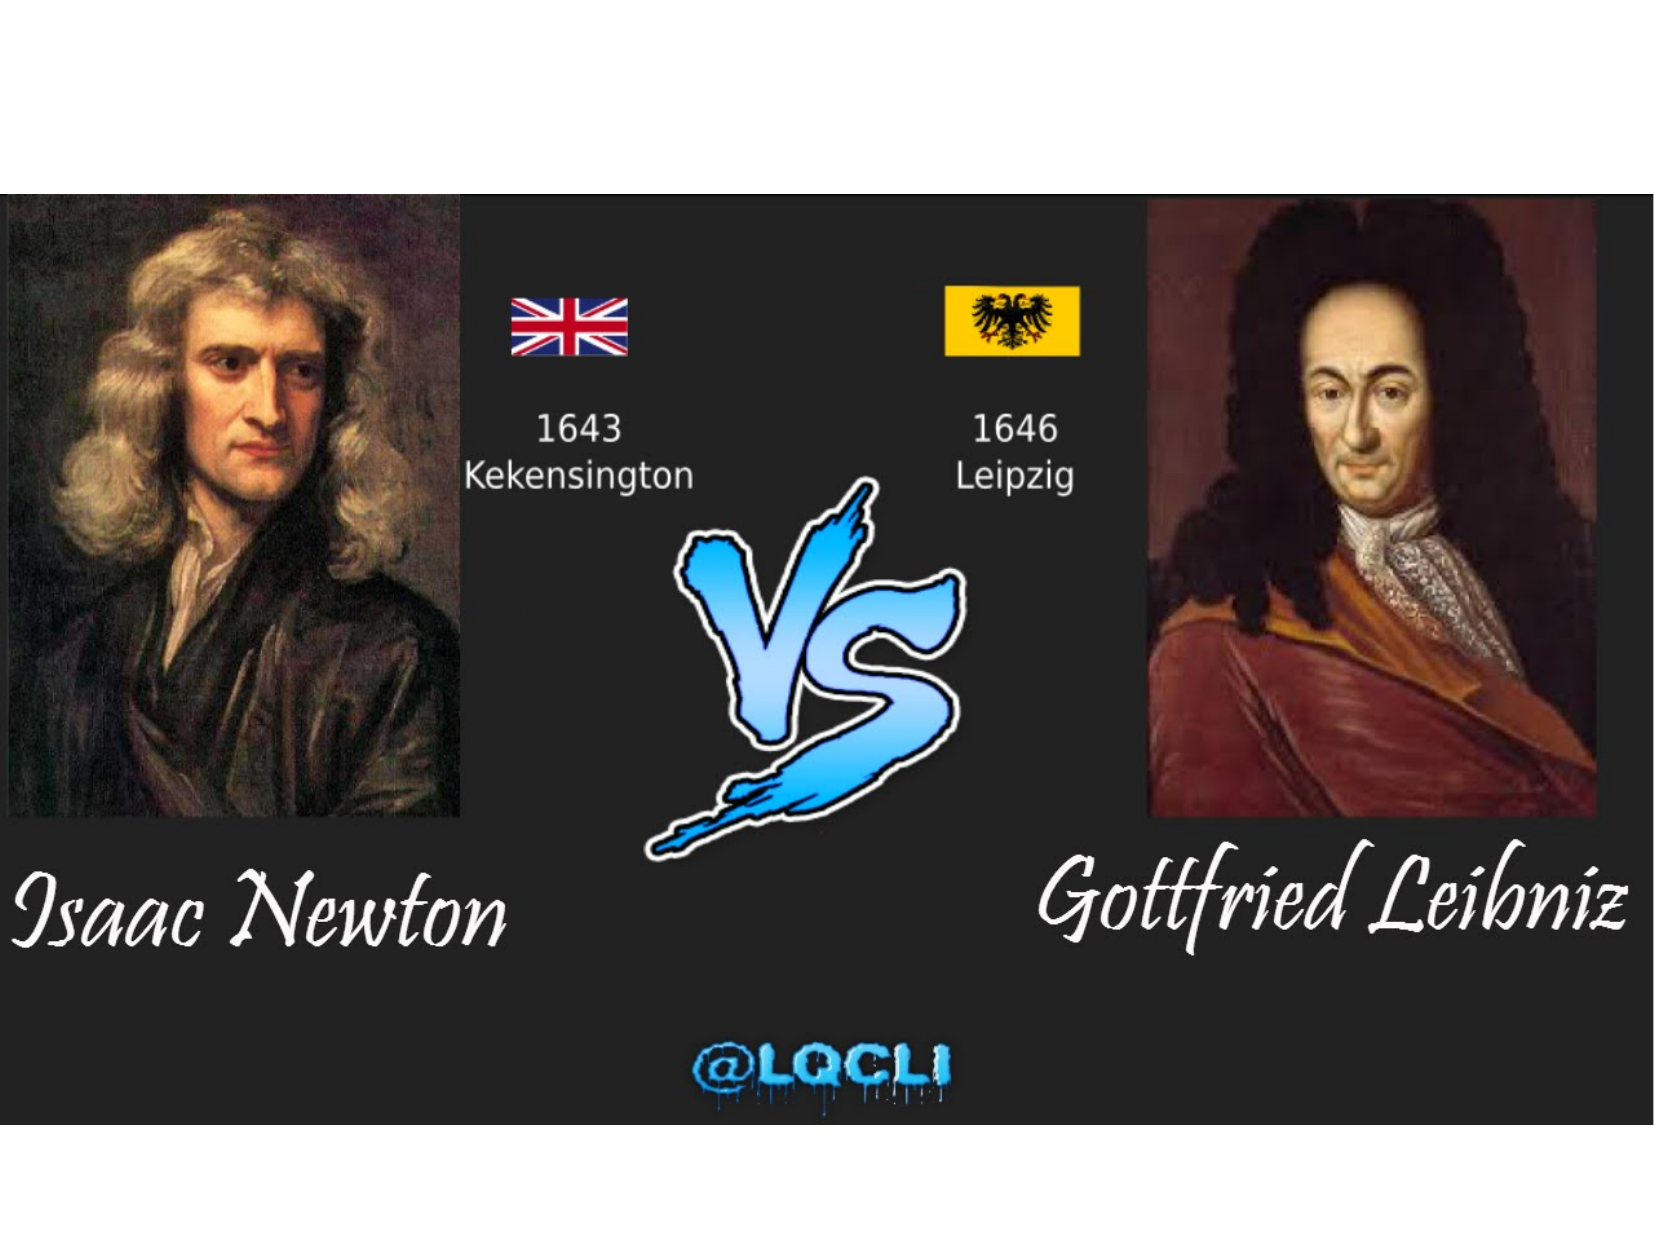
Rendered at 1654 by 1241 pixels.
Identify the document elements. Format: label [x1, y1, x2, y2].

picture [0, 194, 1654, 1126]
